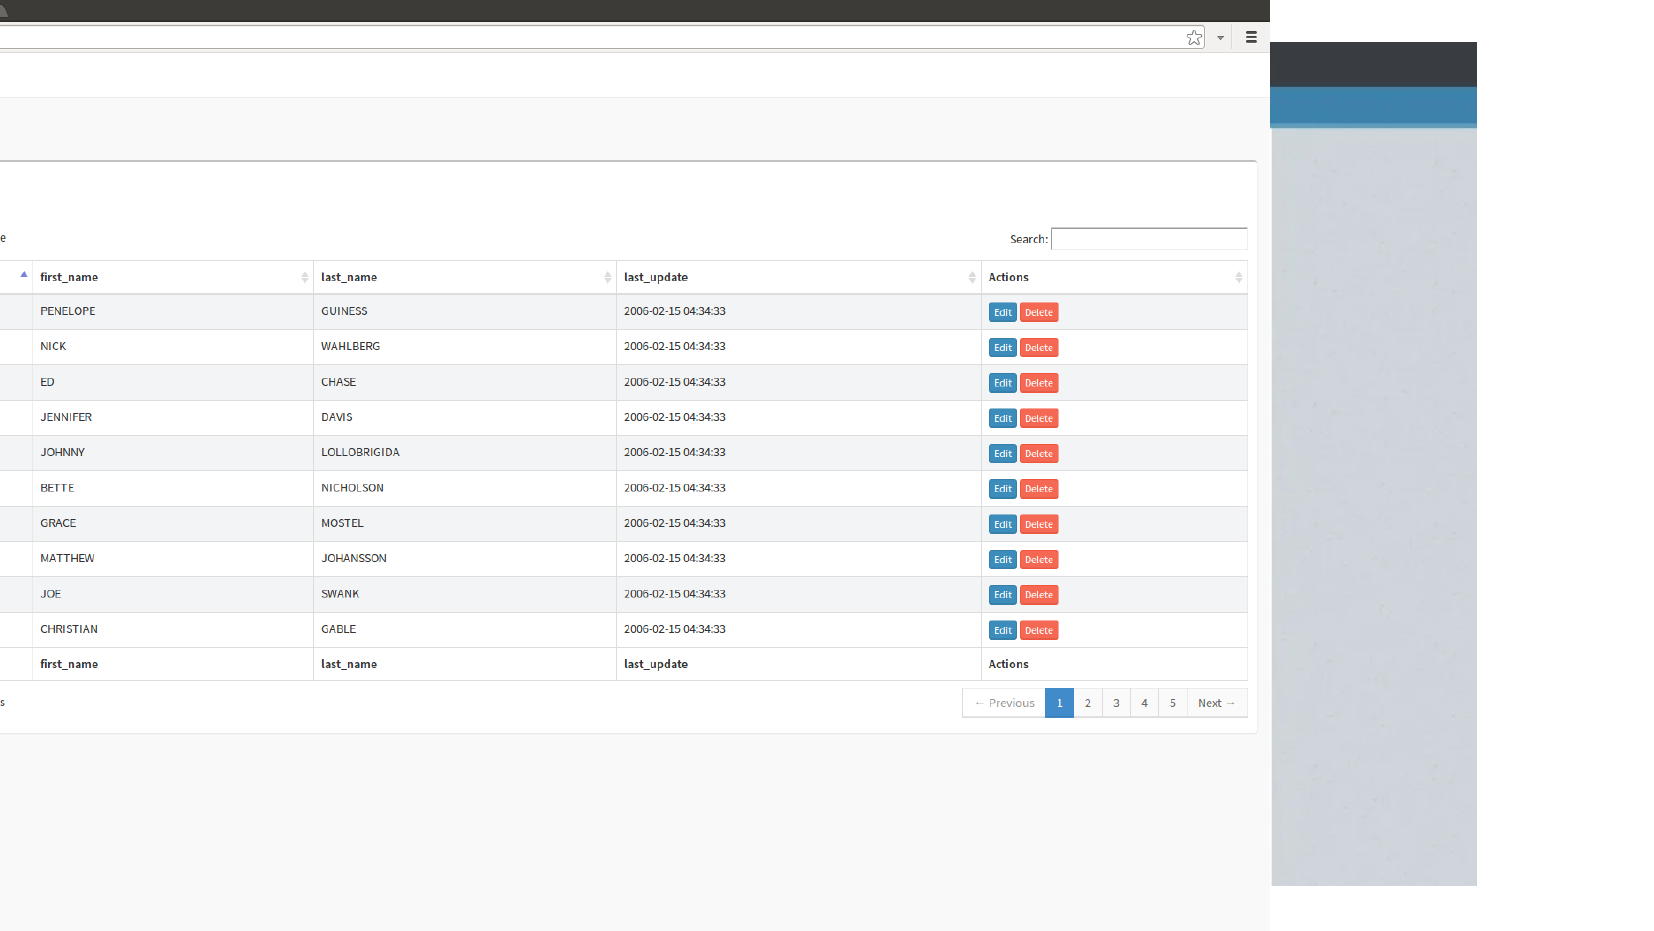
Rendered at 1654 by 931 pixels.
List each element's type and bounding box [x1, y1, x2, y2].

picture [0, 0, 1477, 931]
